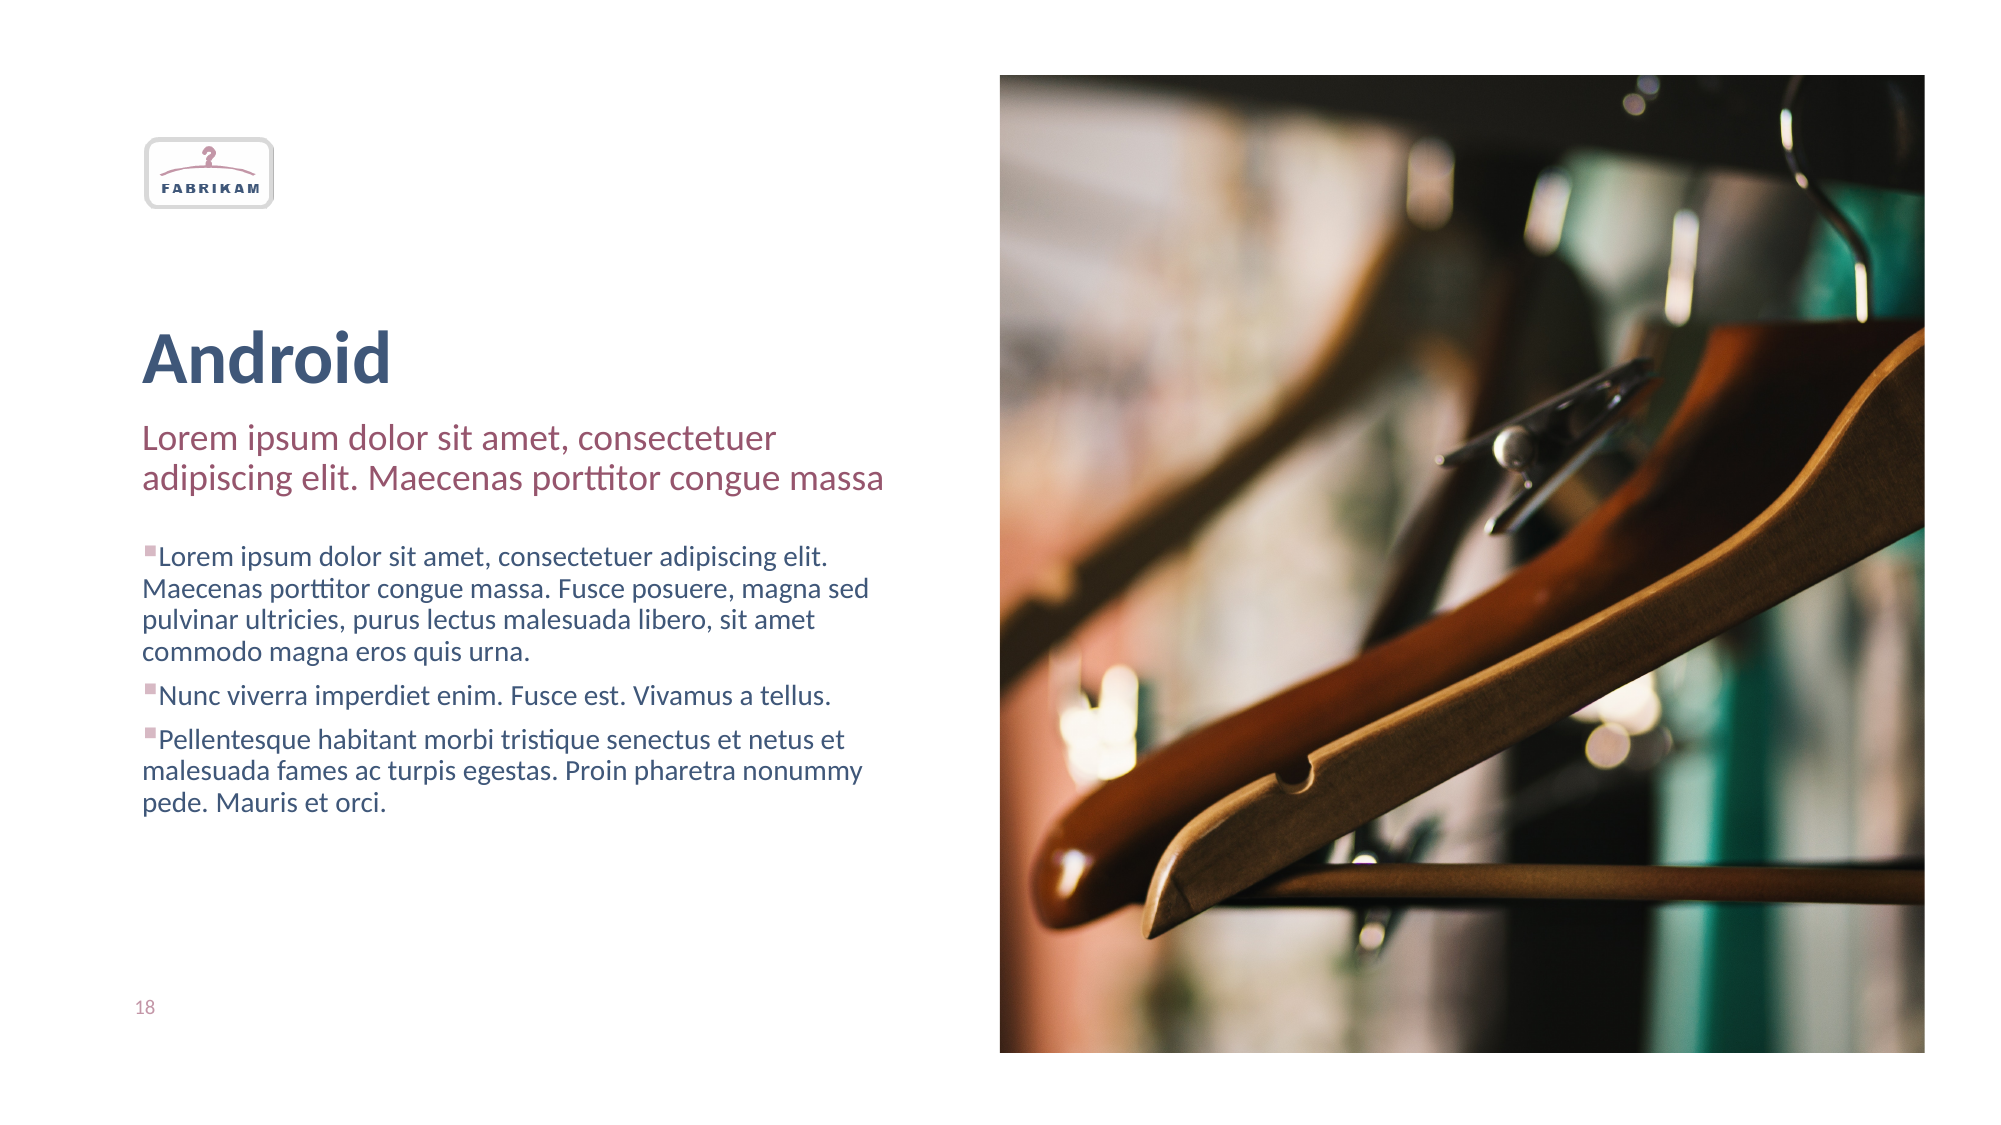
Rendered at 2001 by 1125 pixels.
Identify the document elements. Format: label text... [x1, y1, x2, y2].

title Android [136, 235, 889, 400]
list Lorem ipsum dolor sit amet, consectetuer adipiscing elit. Maecenas porttitor congue massa [136, 417, 889, 507]
picture [999, 75, 1925, 1053]
text_box [105, 993, 170, 1033]
picture [144, 137, 274, 209]
list Lorem ipsum dolor sit amet, consectetuer adipiscing elit. Maecenas porttitor congue massa. Fusce posuere, magna sed pulvinar ultricies, purus lectus malesuada libero, sit amet commodo magna eros quis urna. Nunc viverra imperdiet enim. Fusce est. Vivamus a tellus. Pellentesque habitant morbi tristique senectus et netus et malesuada fames ac turpis egestas. Proin pharetra nonummy pede. Mauris et orci. [136, 541, 889, 828]
